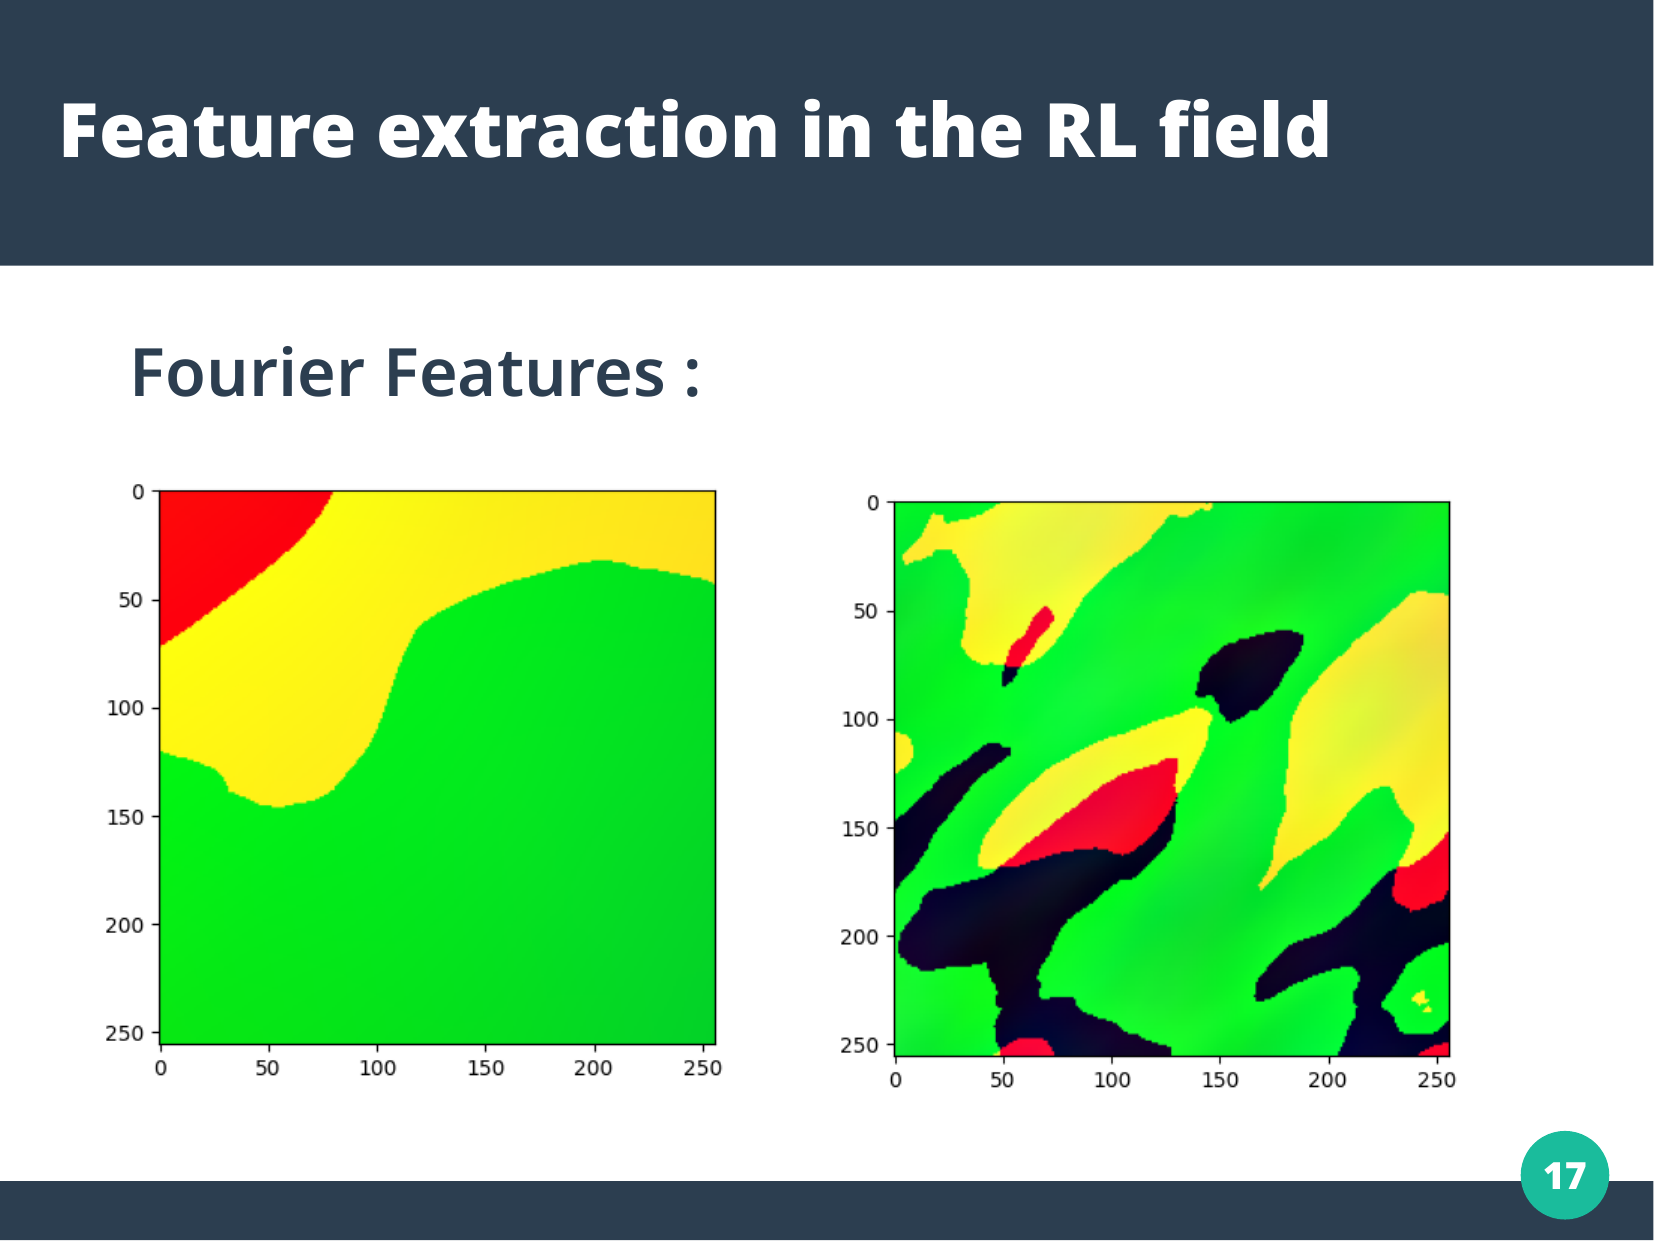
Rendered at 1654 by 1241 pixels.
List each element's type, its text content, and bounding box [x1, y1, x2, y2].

picture [825, 479, 1470, 1107]
list Fourier Features : [59, 324, 1595, 1152]
title Feature extraction in the RL field [59, 49, 1595, 207]
picture [90, 468, 736, 1096]
